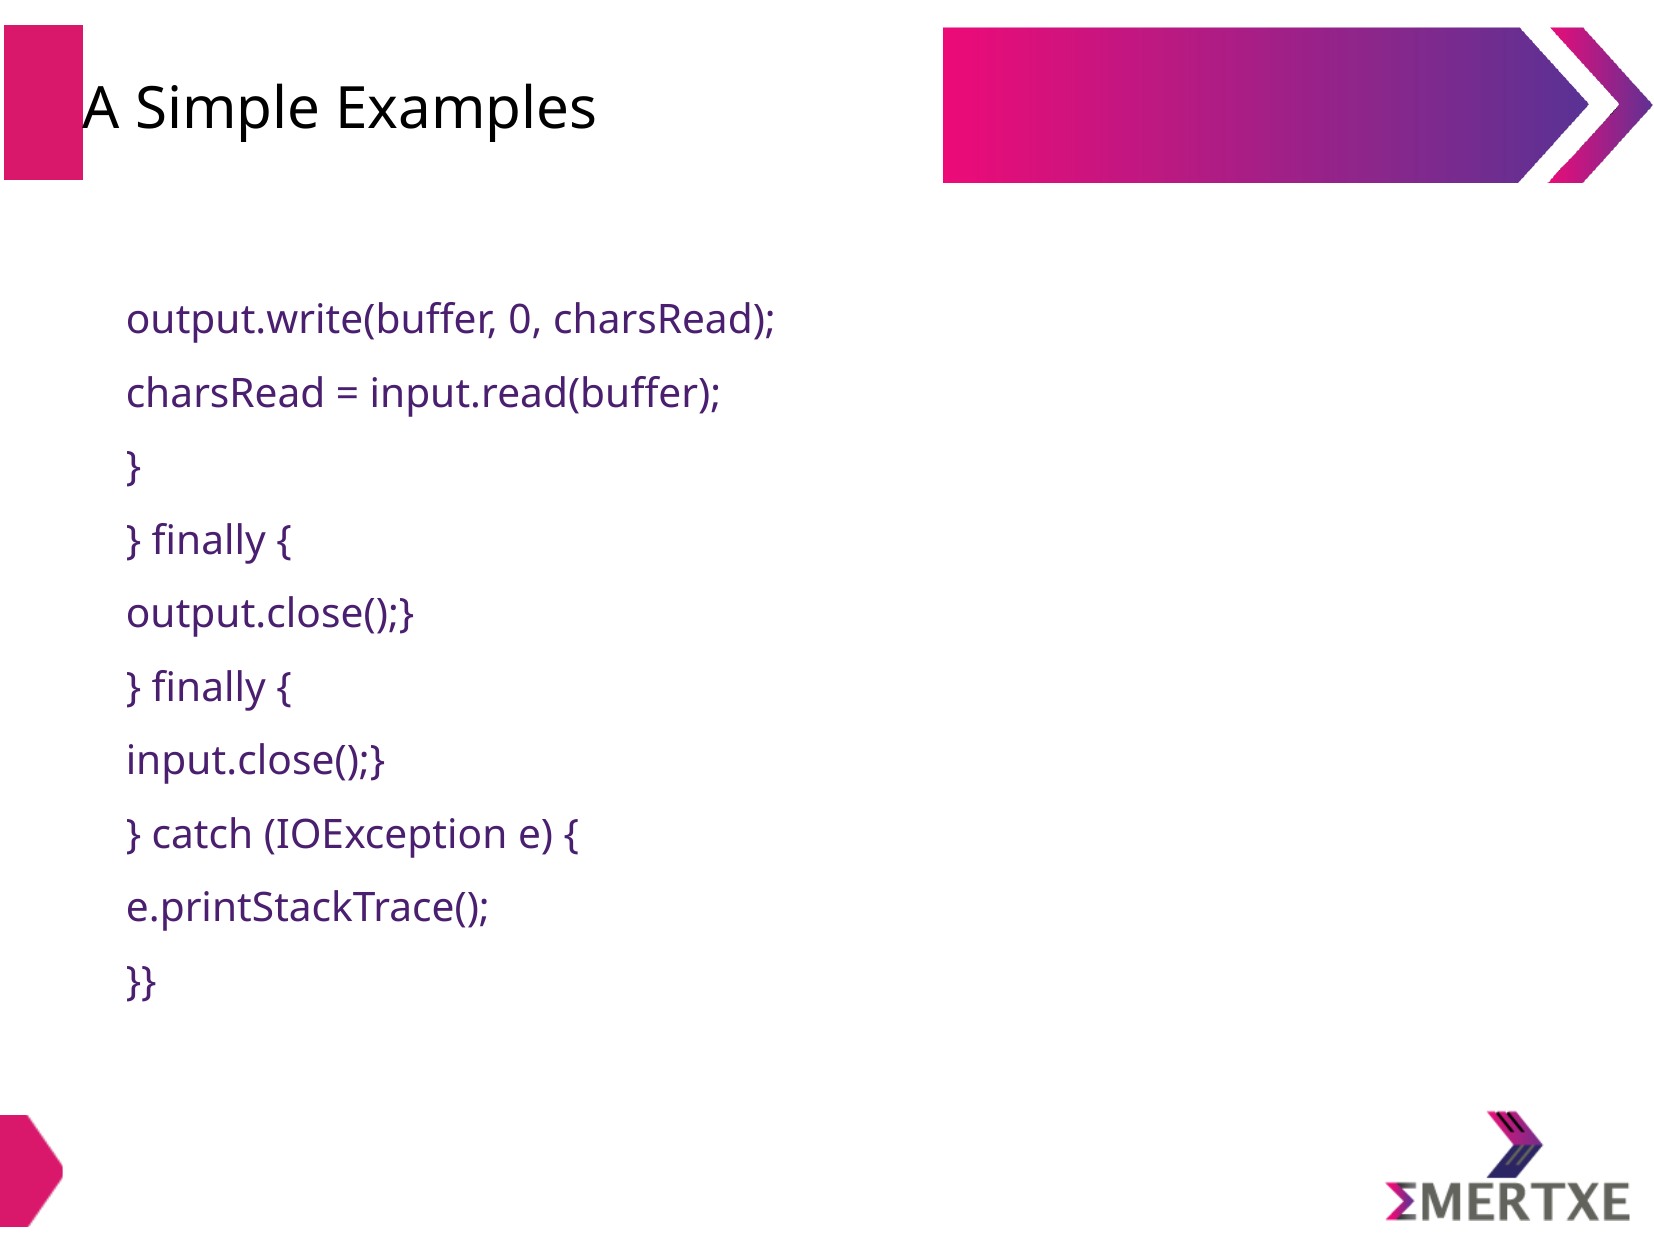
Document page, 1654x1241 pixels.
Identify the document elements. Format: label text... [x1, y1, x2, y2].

picture [1385, 1107, 1631, 1221]
picture [1571, 27, 1653, 183]
title A Simple Examples [82, 2, 1571, 210]
list output.write(buffer, 0, charsRead); charsRead = input.read(buffer); } } finally { output.close();} } finally { input.close();} } catch (IOException e) { e.printStackTrace(); }} [82, 290, 1571, 1010]
